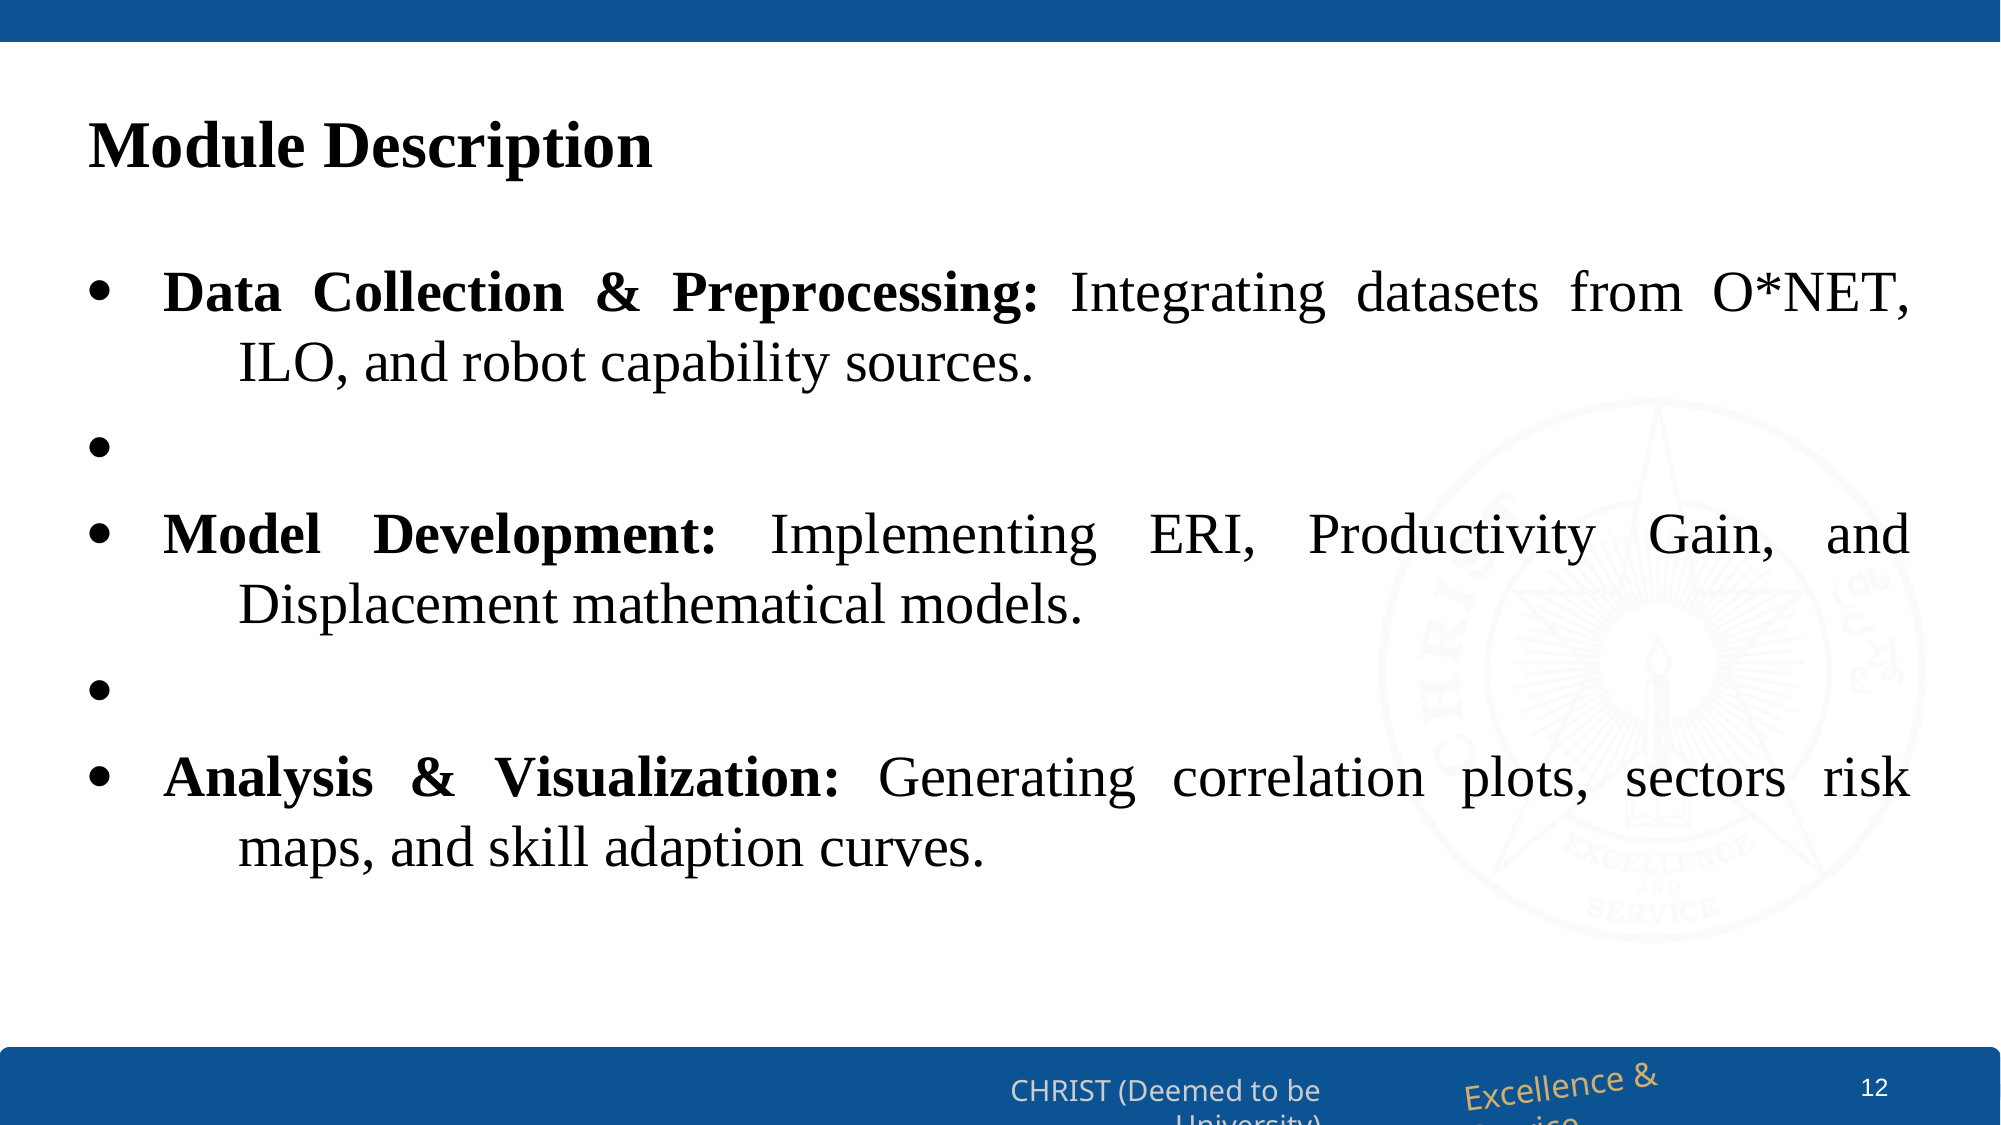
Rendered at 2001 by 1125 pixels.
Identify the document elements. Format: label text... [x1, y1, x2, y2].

list Data Collection & Preprocessing: Integrating datasets from O*NET, ILO, and robot capability sources. Model Development: Implementing ERI, Productivity Gain, and Displacement mathematical models. Analysis & Visualization: Generating correlation plots, sectors risk maps, and skill adaption curves. [68, 232, 1932, 1000]
text_box [1840, 1051, 1961, 1118]
title Module Description [68, 80, 1932, 206]
